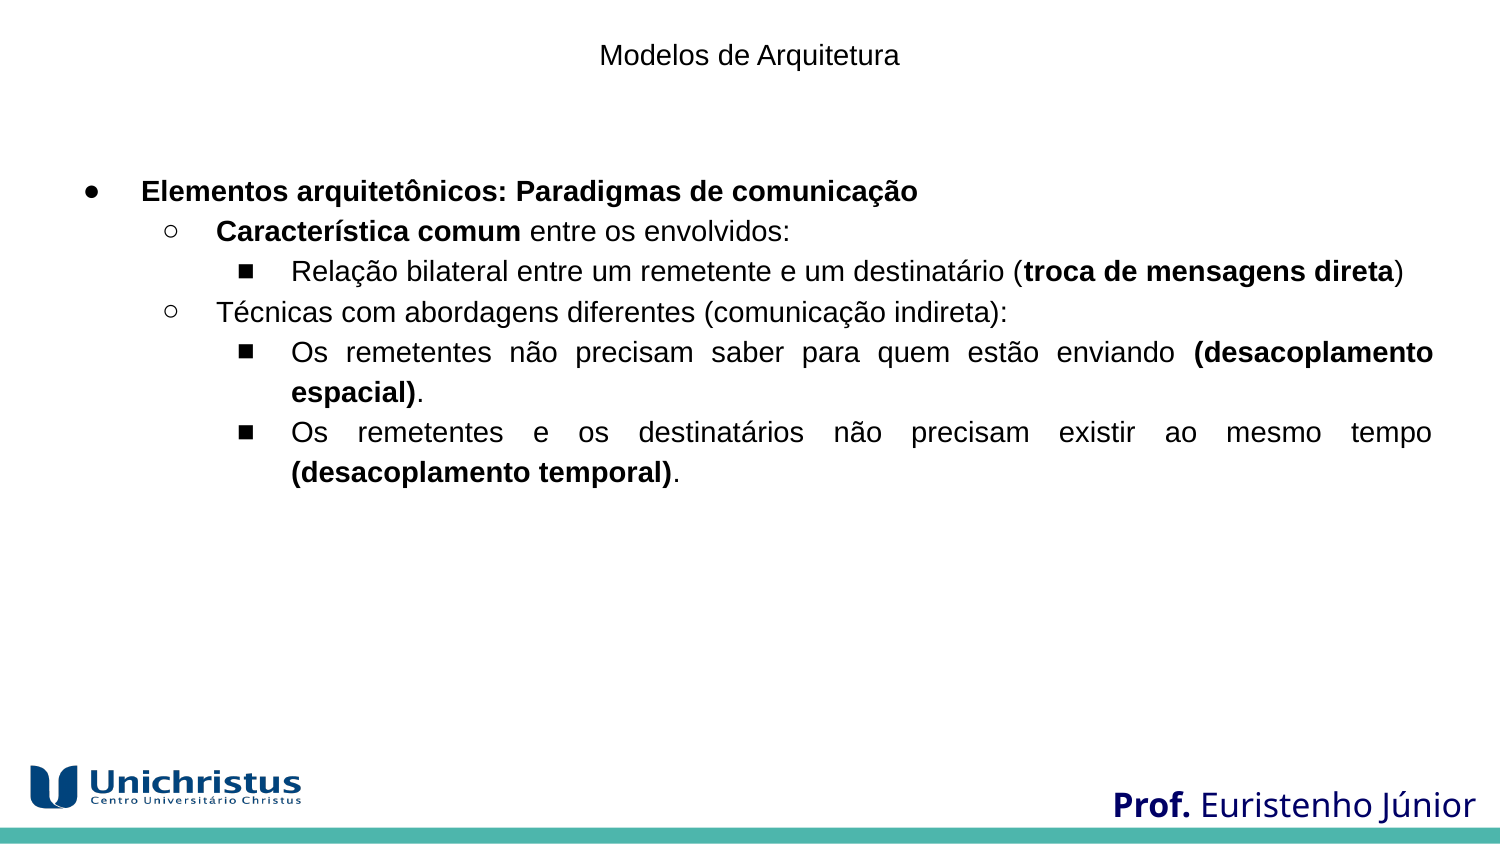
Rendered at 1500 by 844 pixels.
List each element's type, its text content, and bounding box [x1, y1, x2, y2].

title Modelos de Arquitetura [51, 20, 1449, 137]
picture [26, 763, 305, 810]
text_box Prof. Euristenho Júnior [1097, 773, 1494, 829]
list Elementos arquitetônicos: Paradigmas de comunicação Característica comum entre os envolvidos: Relação bilateral entre um remetente e um destinatário (troca de mensagens direta) Técnicas com abordagens diferentes (comunicação indireta): Os remetentes não precisam saber para quem estão enviando (desacoplamento espacial). Os remetentes e os destinatários não precisam existir ao mesmo tempo (desacoplamento temporal). [51, 152, 1449, 750]
